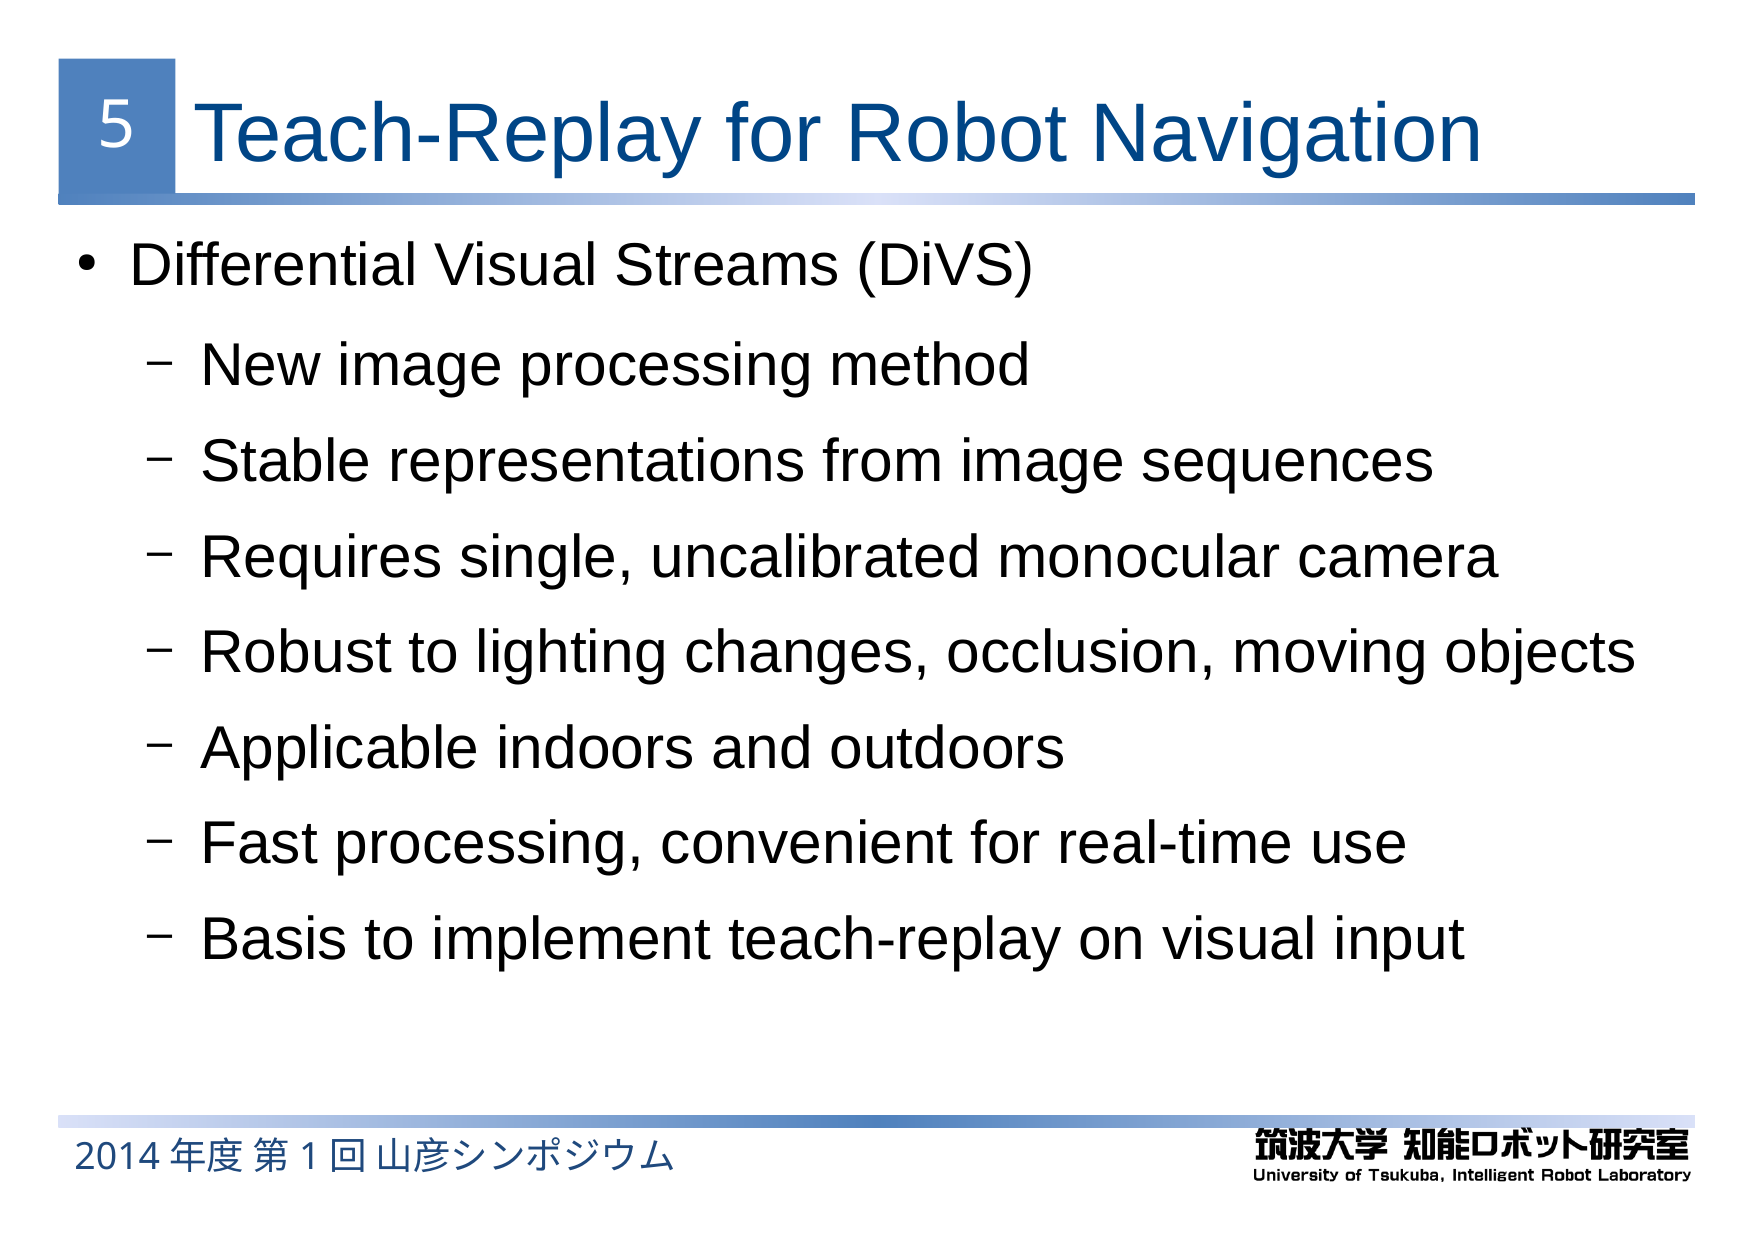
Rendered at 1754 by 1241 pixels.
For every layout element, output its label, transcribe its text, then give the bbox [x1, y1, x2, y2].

title Teach-Replay for Robot Navigation [193, 61, 1651, 205]
picture [1252, 1127, 1691, 1182]
list Differential Visual Streams (DiVS) New image processing method Stable representations from image sequences Requires single, uncalibrated monocular camera Robust to lighting changes, occlusion, moving objects Applicable indoors and outdoors Fast processing, convenient for real-time use Basis to implement teach-replay on visual input [58, 223, 1696, 1116]
